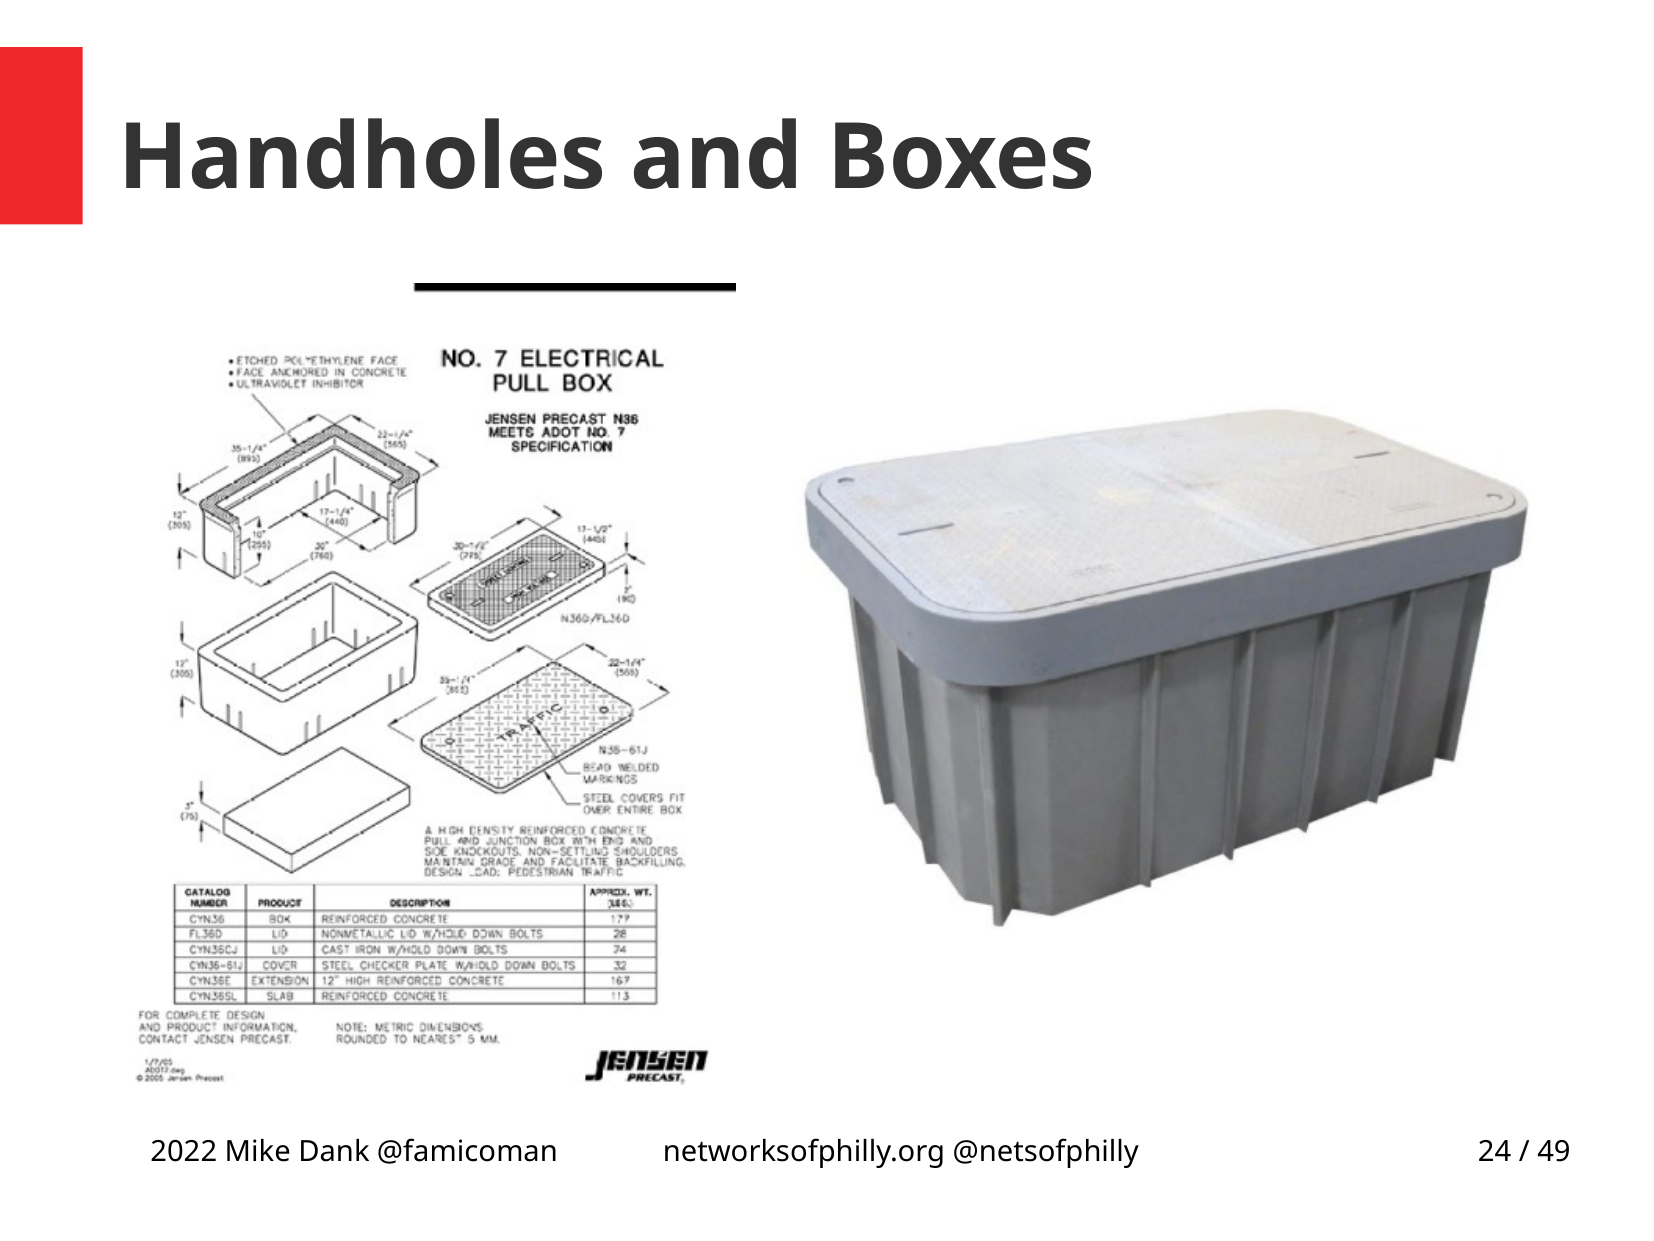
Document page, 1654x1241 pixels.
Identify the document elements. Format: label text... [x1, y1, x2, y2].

picture [135, 283, 736, 1085]
picture [798, 404, 1531, 931]
title Handholes and Boxes [118, 49, 1571, 257]
